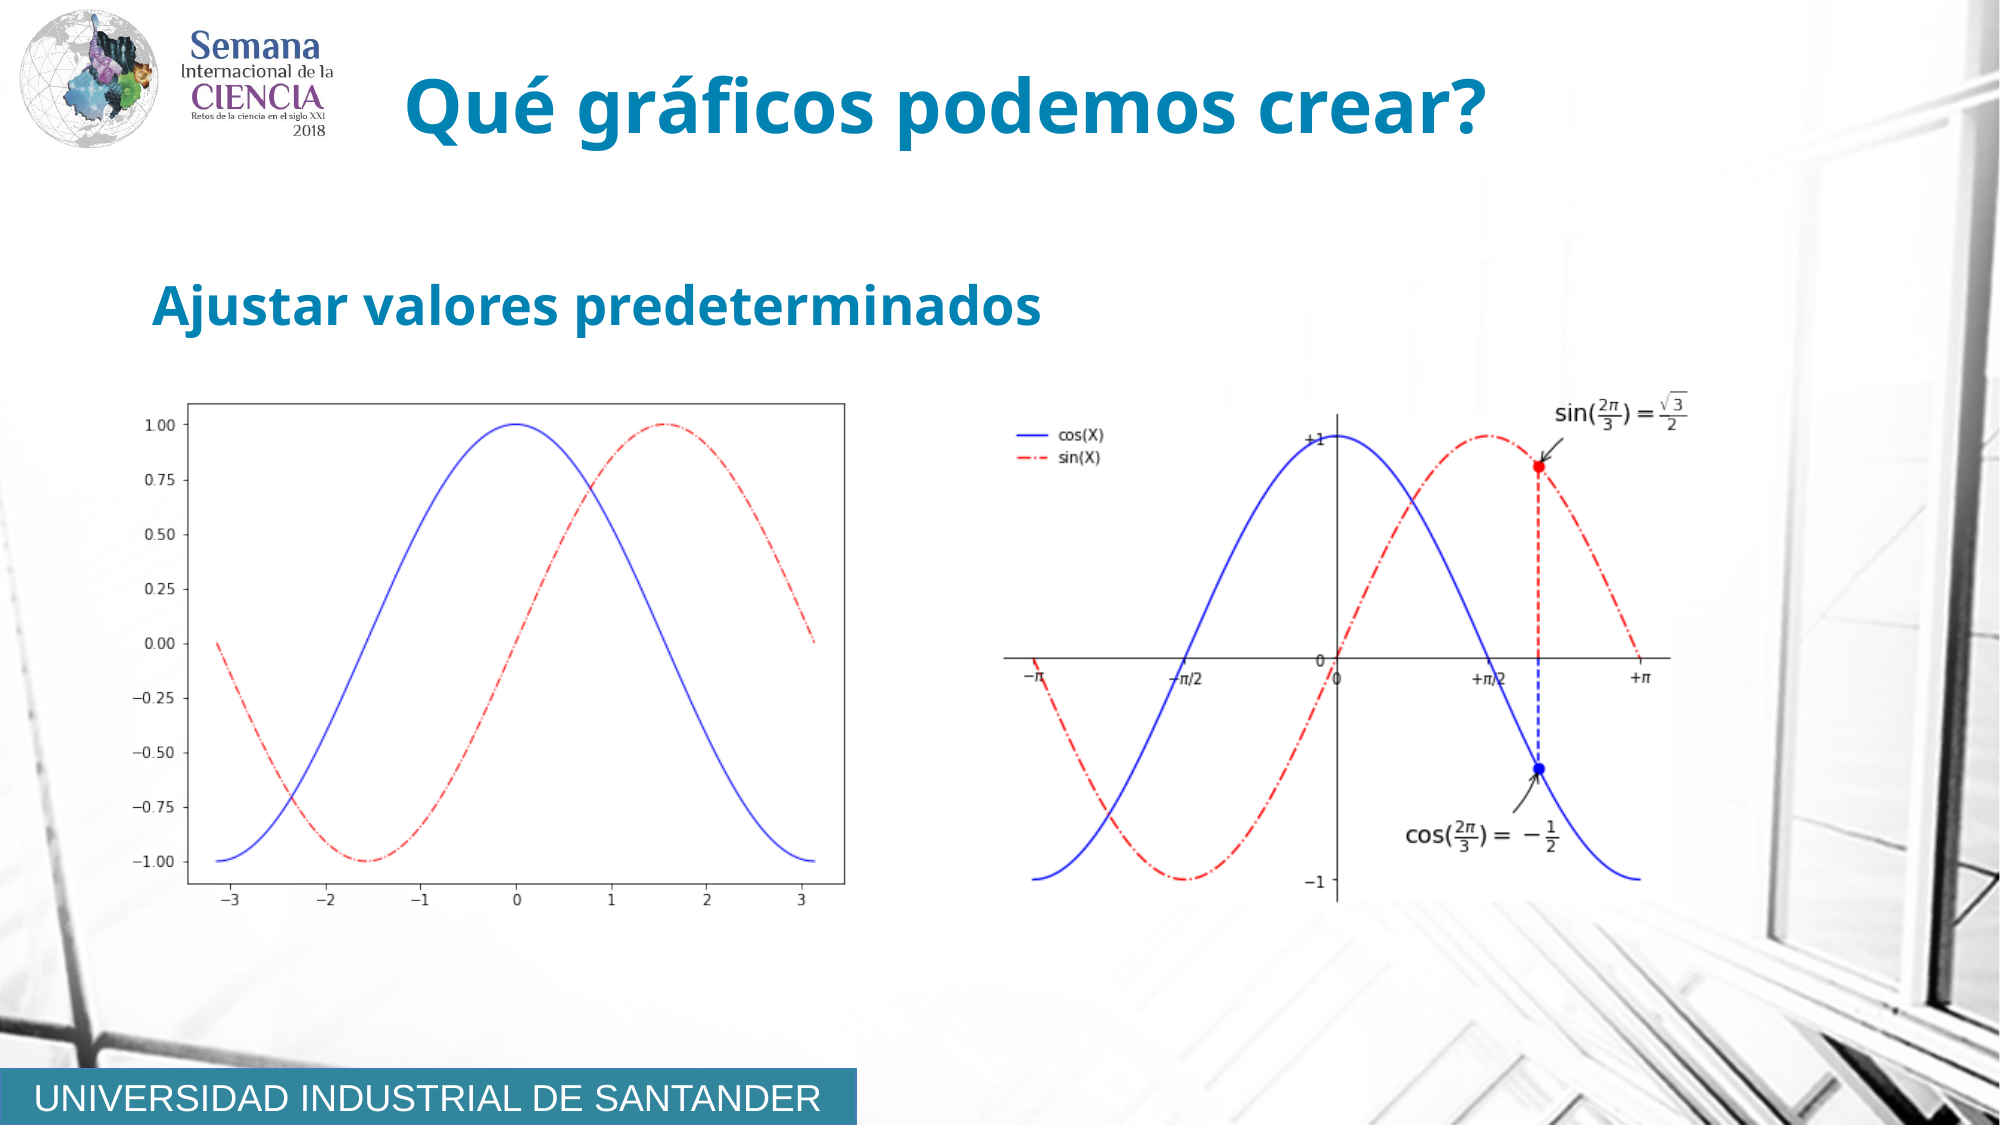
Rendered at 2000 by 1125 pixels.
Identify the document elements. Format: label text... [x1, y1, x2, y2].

text_box UNIVERSIDAD INDUSTRIAL DE SANTANDER [0, 1068, 857, 1125]
text_box Qué gráficos podemos crear? [388, 124, 1814, 299]
text_box Ajustar valores predeterminados [137, 260, 1402, 363]
picture [0, 0, 2000, 1125]
